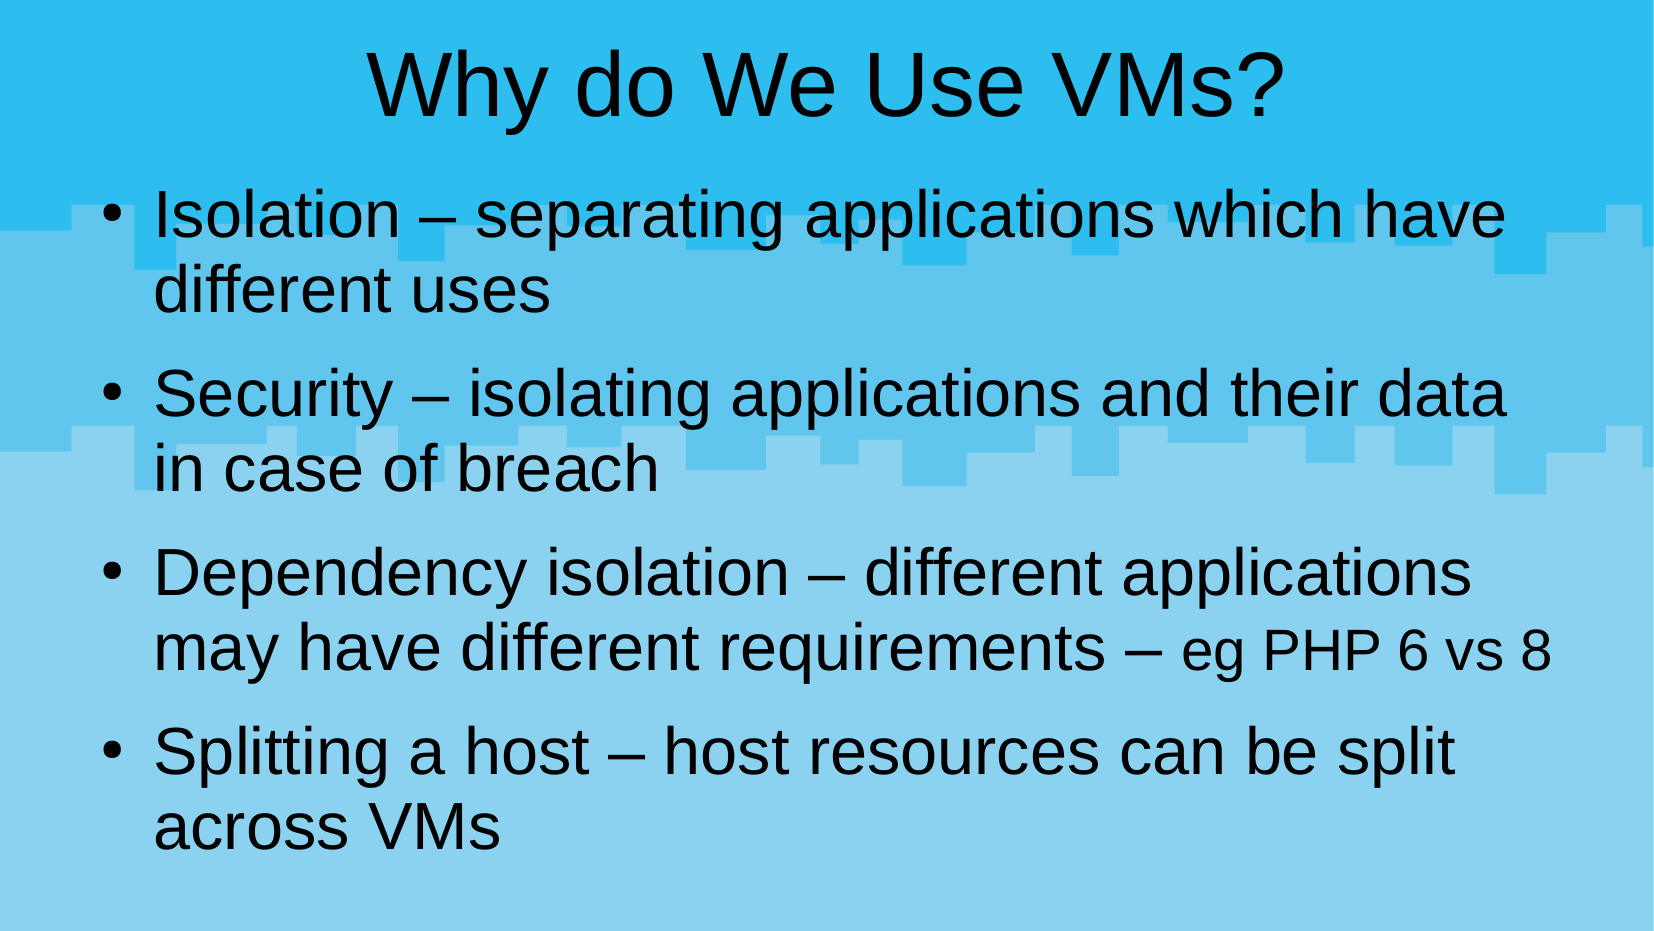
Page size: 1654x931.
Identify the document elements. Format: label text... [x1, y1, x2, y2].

list Isolation – separating applications which have different uses Security – isolating applications and their data in case of breach Dependency isolation – different applications may have different requirements – eg PHP 6 vs 8 Splitting a host – host resources can be split across VMs [82, 177, 1571, 886]
title Why do We Use VMs? [82, 7, 1571, 163]
picture [0, 0, 1654, 931]
